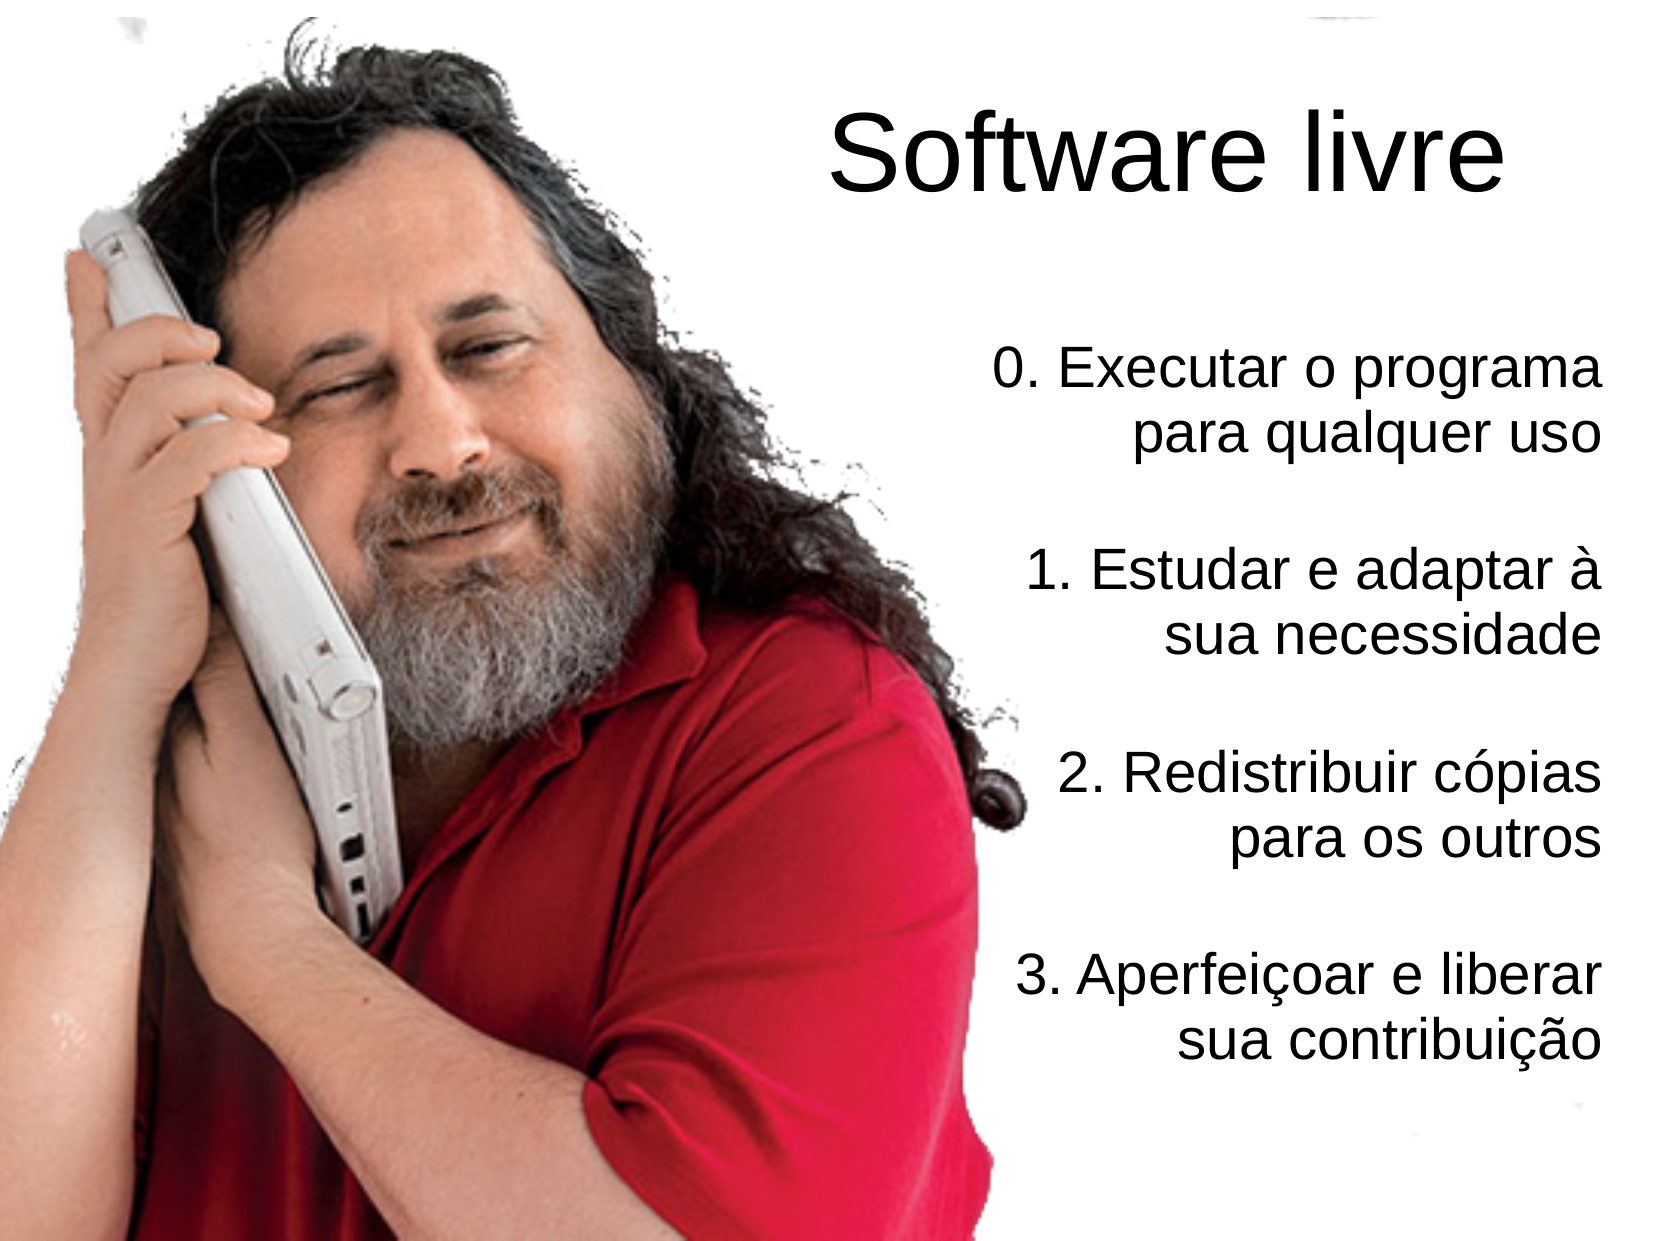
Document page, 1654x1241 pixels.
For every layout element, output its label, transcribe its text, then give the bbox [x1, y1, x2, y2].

picture [0, 17, 1619, 1241]
text_box 0. Executar o programa para qualquer uso 1. Estudar e adaptar à sua necessidade 2. Redistribuir cópias para os outros 3. Aperfeiçoar e liberar sua contribuição [923, 326, 1619, 1129]
